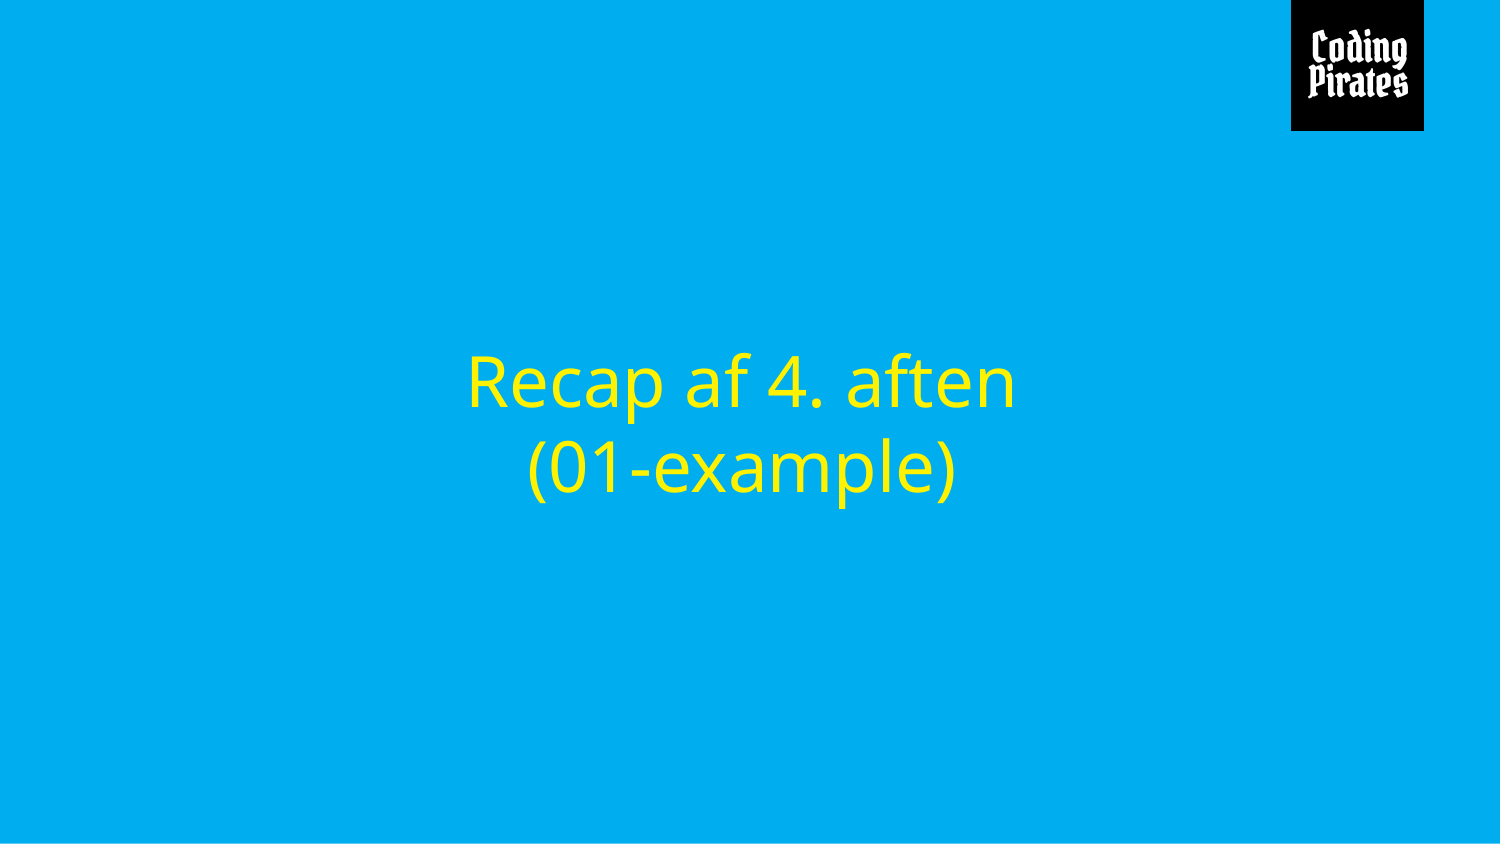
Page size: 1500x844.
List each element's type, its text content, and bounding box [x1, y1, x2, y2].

title Recap af 4. aften (01-example) [12, 352, 1472, 491]
picture [1292, 0, 1423, 130]
